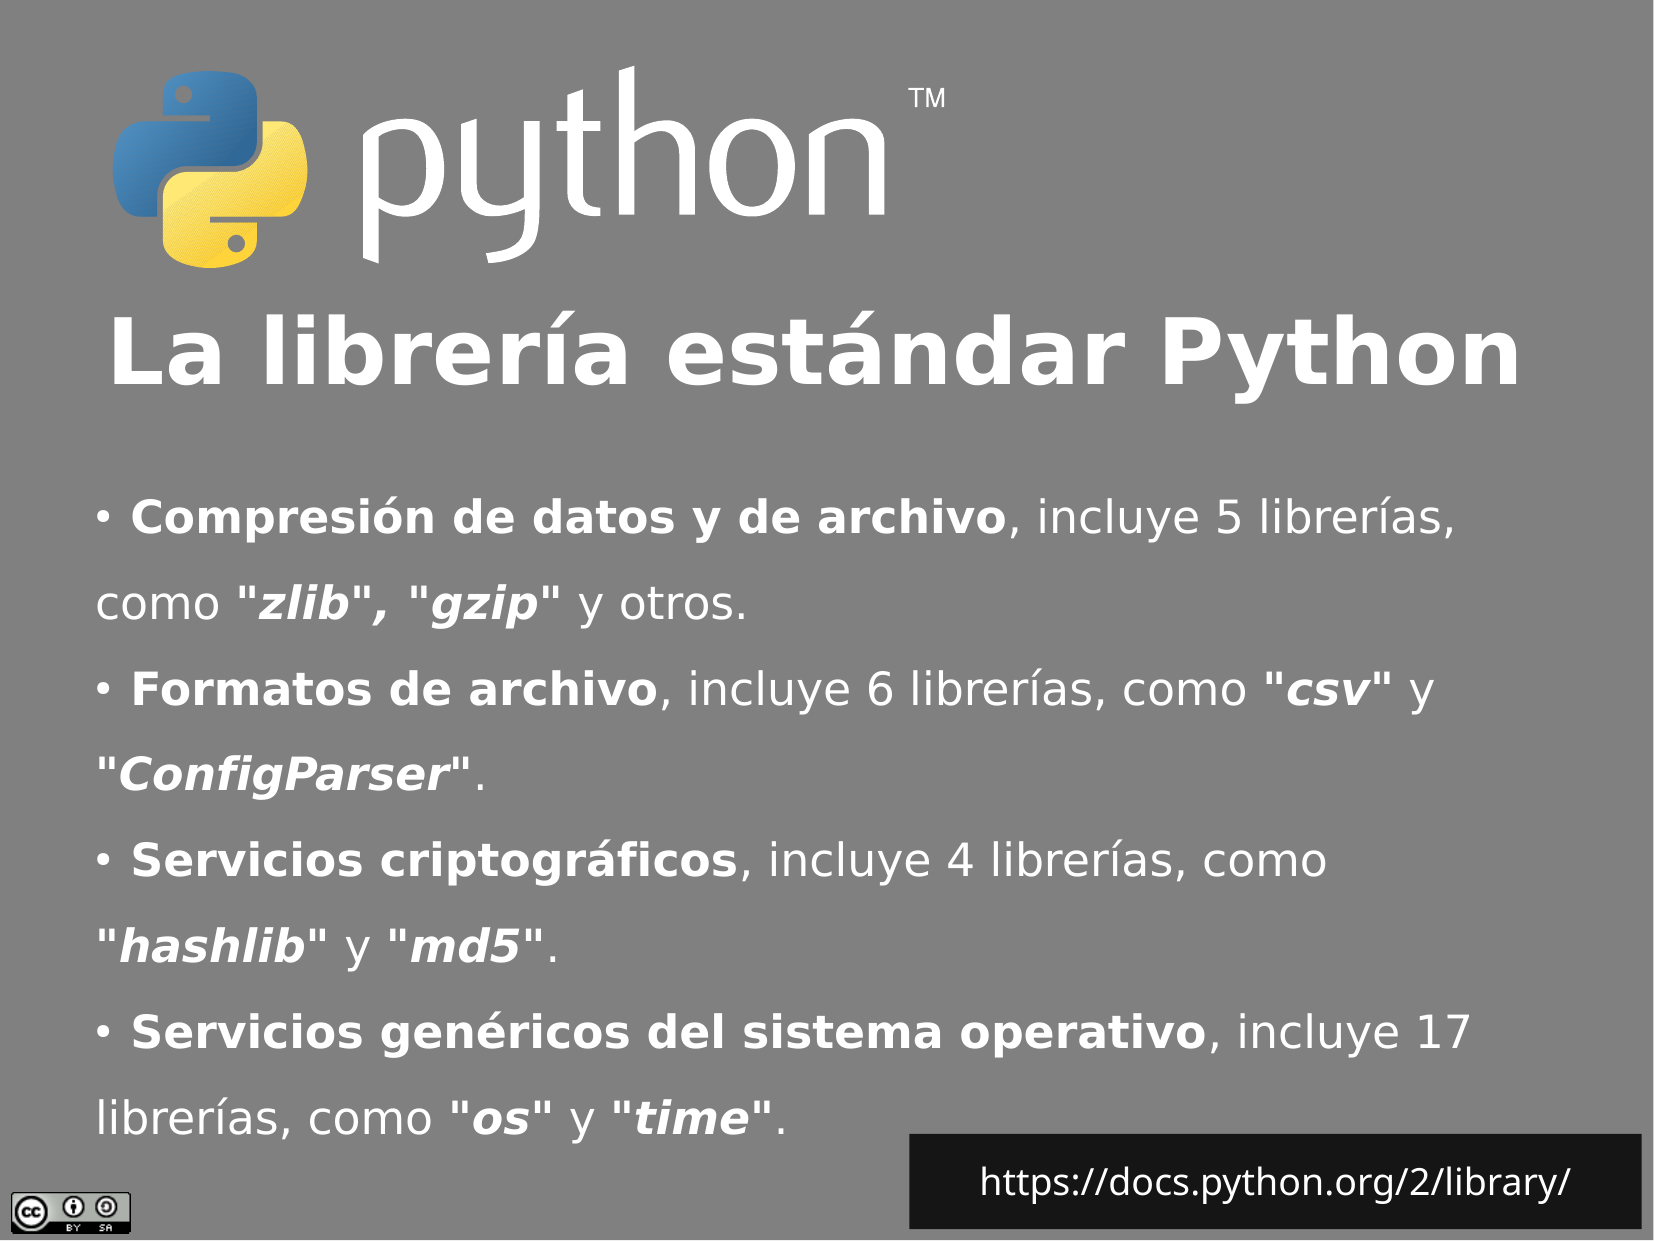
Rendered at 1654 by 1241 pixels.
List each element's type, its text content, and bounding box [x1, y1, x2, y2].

text_box La librería estándar Python [92, 291, 1540, 414]
text_box Compresión de datos y de archivo, incluye 5 librerías, como "zlib", "gzip" y otros. Formatos de archivo, incluye 6 librerías, como "csv" y "ConfigParser". Servicios criptográficos, incluye 4 librerías, como "hashlib" y "md5". Servicios genéricos del sistema operativo, incluye 17 librerías, como "os" y "time". [80, 456, 1536, 1126]
title https://docs.python.org/2/library/ [909, 1133, 1642, 1230]
picture [102, 59, 957, 301]
picture [11, 1192, 131, 1234]
text_box [0, 0, 1654, 1241]
